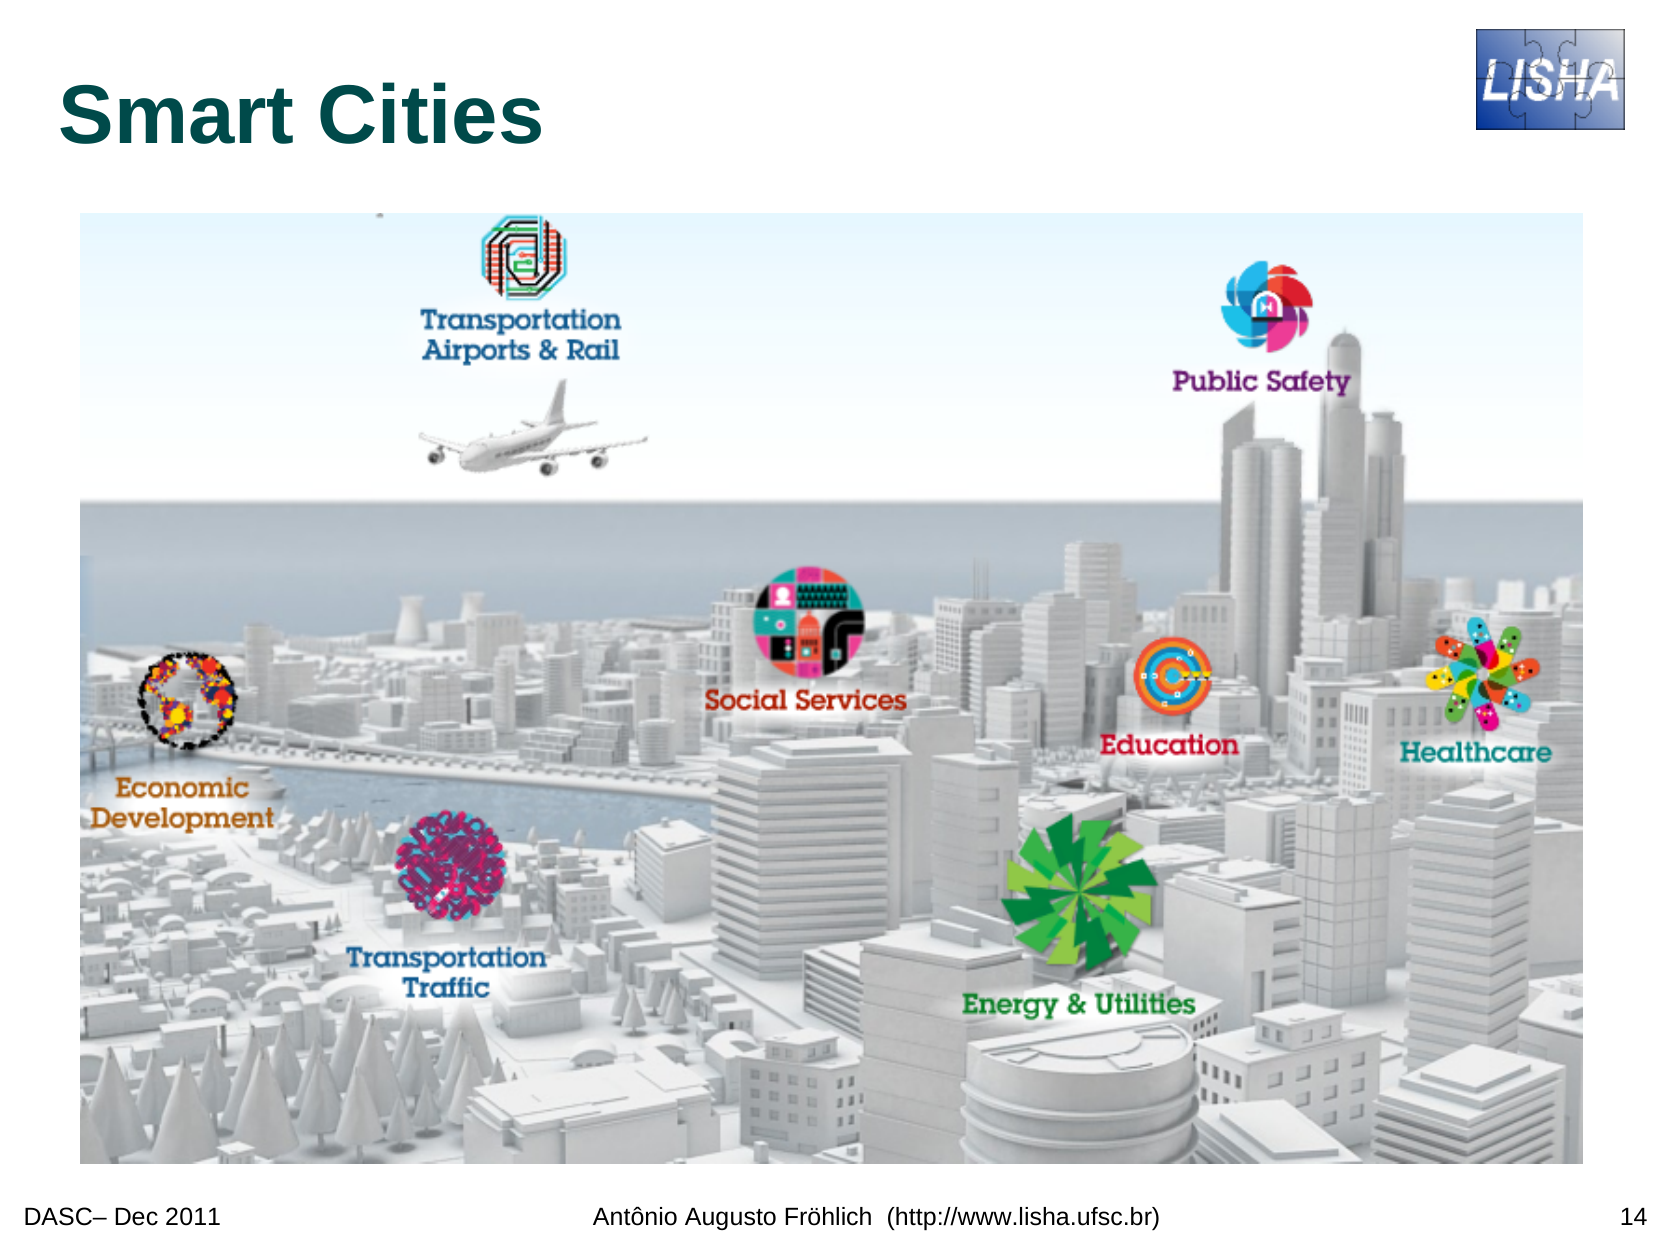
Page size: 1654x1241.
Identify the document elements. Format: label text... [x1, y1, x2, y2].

picture [1476, 29, 1625, 130]
picture [80, 213, 1583, 1164]
title Smart Cities [58, 11, 1463, 219]
